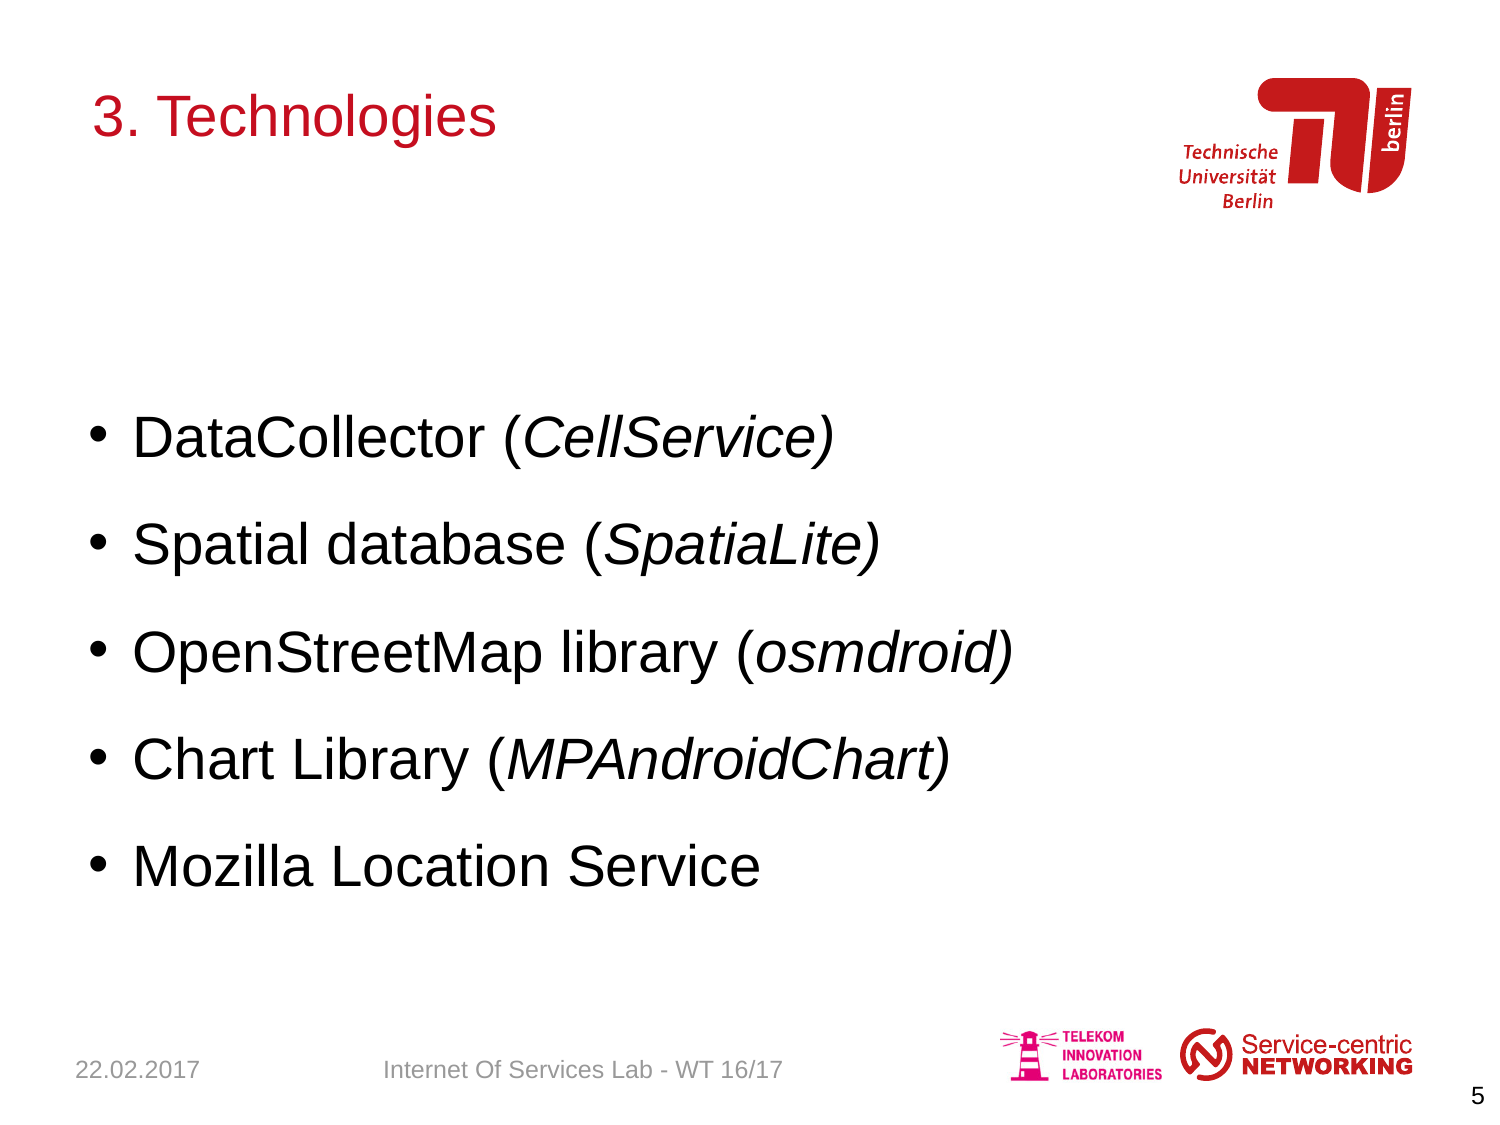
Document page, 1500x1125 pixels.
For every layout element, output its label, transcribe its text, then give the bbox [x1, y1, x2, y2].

title 3. Technologies [88, 78, 1152, 212]
list DataCollector (CellService) Spatial database (SpatiaLite) OpenStreetMap library (osmdroid) Chart Library (MPAndroidChart) Mozilla Location Service [88, 314, 1411, 983]
slide_number <number> [1412, 1065, 1500, 1125]
picture [1000, 1028, 1162, 1083]
